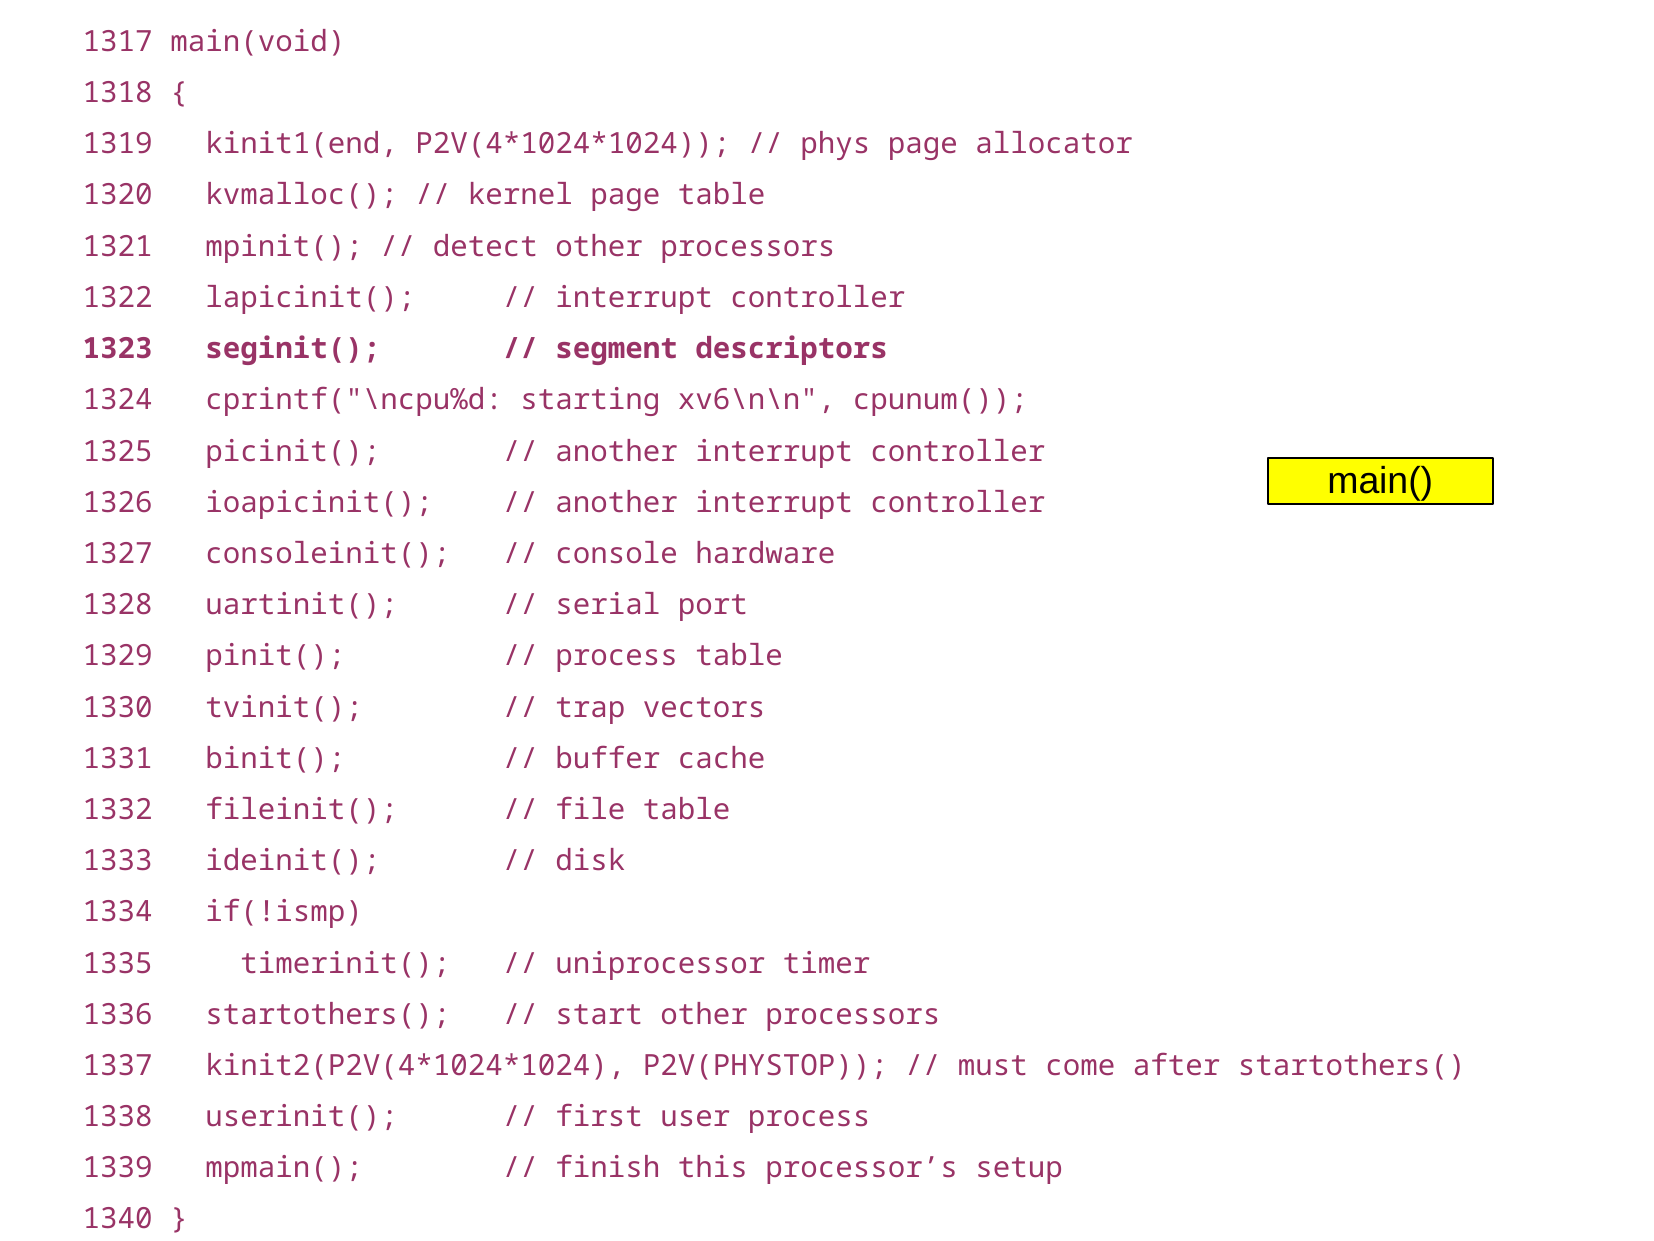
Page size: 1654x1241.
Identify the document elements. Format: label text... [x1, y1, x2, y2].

list 1317 main(void) 1318 { 1319 kinit1(end, P2V(4*1024*1024)); // phys page allocator 1320 kvmalloc(); // kernel page table 1321 mpinit(); // detect other processors 1322 lapicinit(); // interrupt controller 1323 seginit(); // segment descriptors 1324 cprintf("\ncpu%d: starting xv6\n\n", cpunum()); 1325 picinit(); // another interrupt controller 1326 ioapicinit(); // another interrupt controller 1327 consoleinit(); // console hardware 1328 uartinit(); // serial port 1329 pinit(); // process table 1330 tvinit(); // trap vectors 1331 binit(); // buffer cache 1332 fileinit(); // file table 1333 ideinit(); // disk 1334 if(!ismp) 1335 timerinit(); // uniprocessor timer 1336 startothers(); // start other processors 1337 kinit2(P2V(4*1024*1024), P2V(PHYSTOP)); // must come after startothers() 1338 userinit(); // first user process 1339 mpmain(); // finish this processor’s setup 1340 } [82, 20, 1571, 1238]
text_box main() [1267, 457, 1493, 504]
